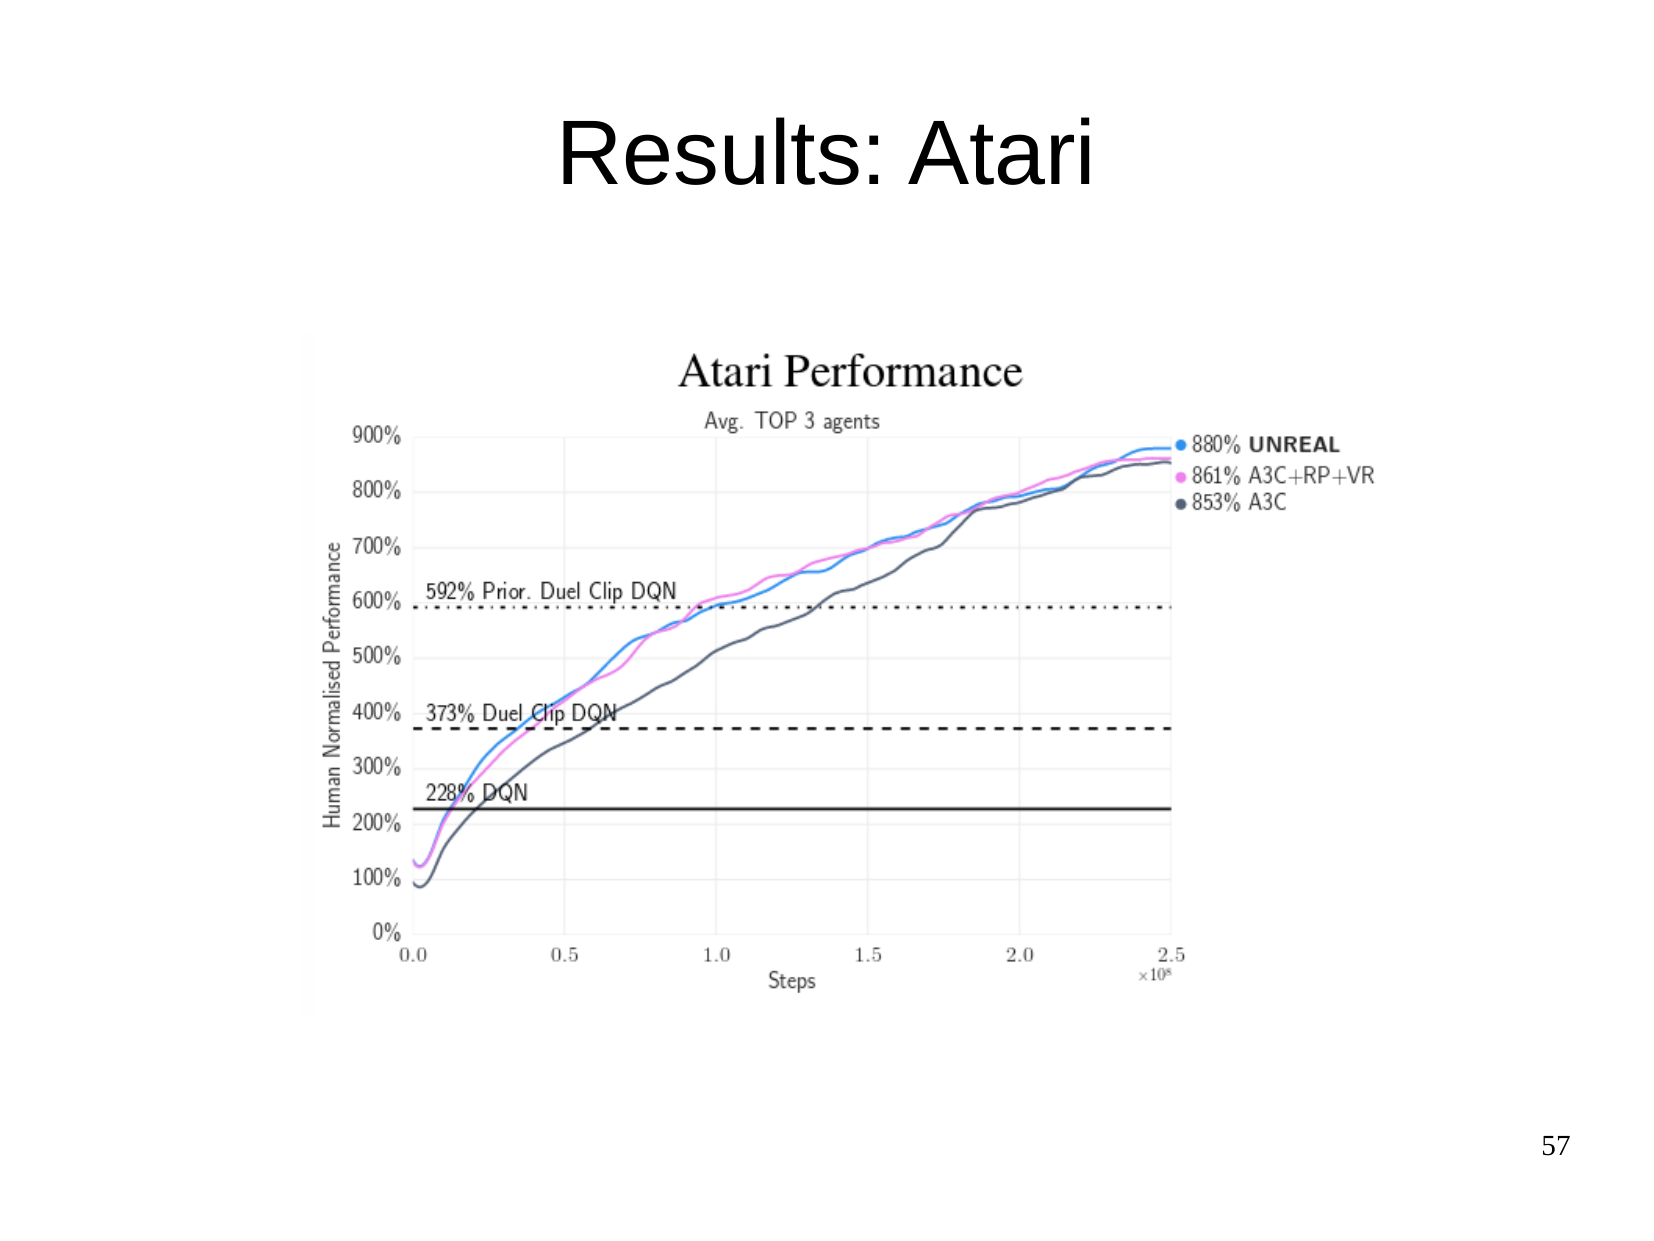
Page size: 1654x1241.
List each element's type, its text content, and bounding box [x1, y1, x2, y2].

title Results: Atari [82, 49, 1571, 257]
picture [301, 332, 1408, 1015]
